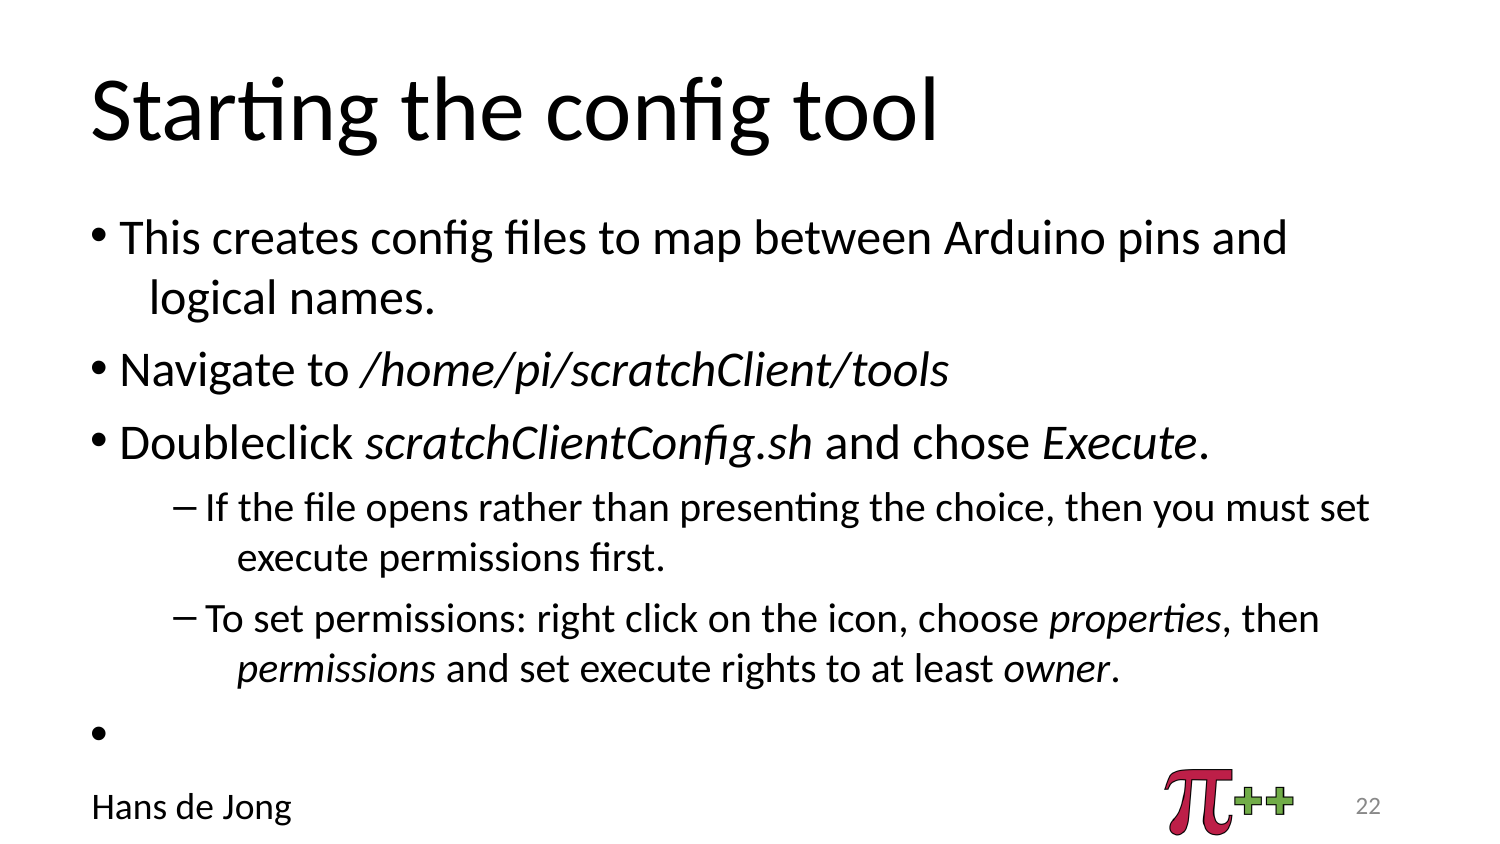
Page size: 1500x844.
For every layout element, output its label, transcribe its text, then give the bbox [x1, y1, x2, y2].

title Starting the config tool [75, 33, 1426, 175]
text_box 22 [1340, 782, 1426, 827]
list This creates config files to map between Arduino pins and logical names. Navigate to /home/pi/scratchClient/tools Doubleclick scratchClientConfig.sh and chose Execute. If the file opens rather than presenting the choice, then you must set execute permissions first. To set permissions: right click on the icon, choose properties, then permissions and set execute rights to at least owner. [75, 196, 1426, 754]
